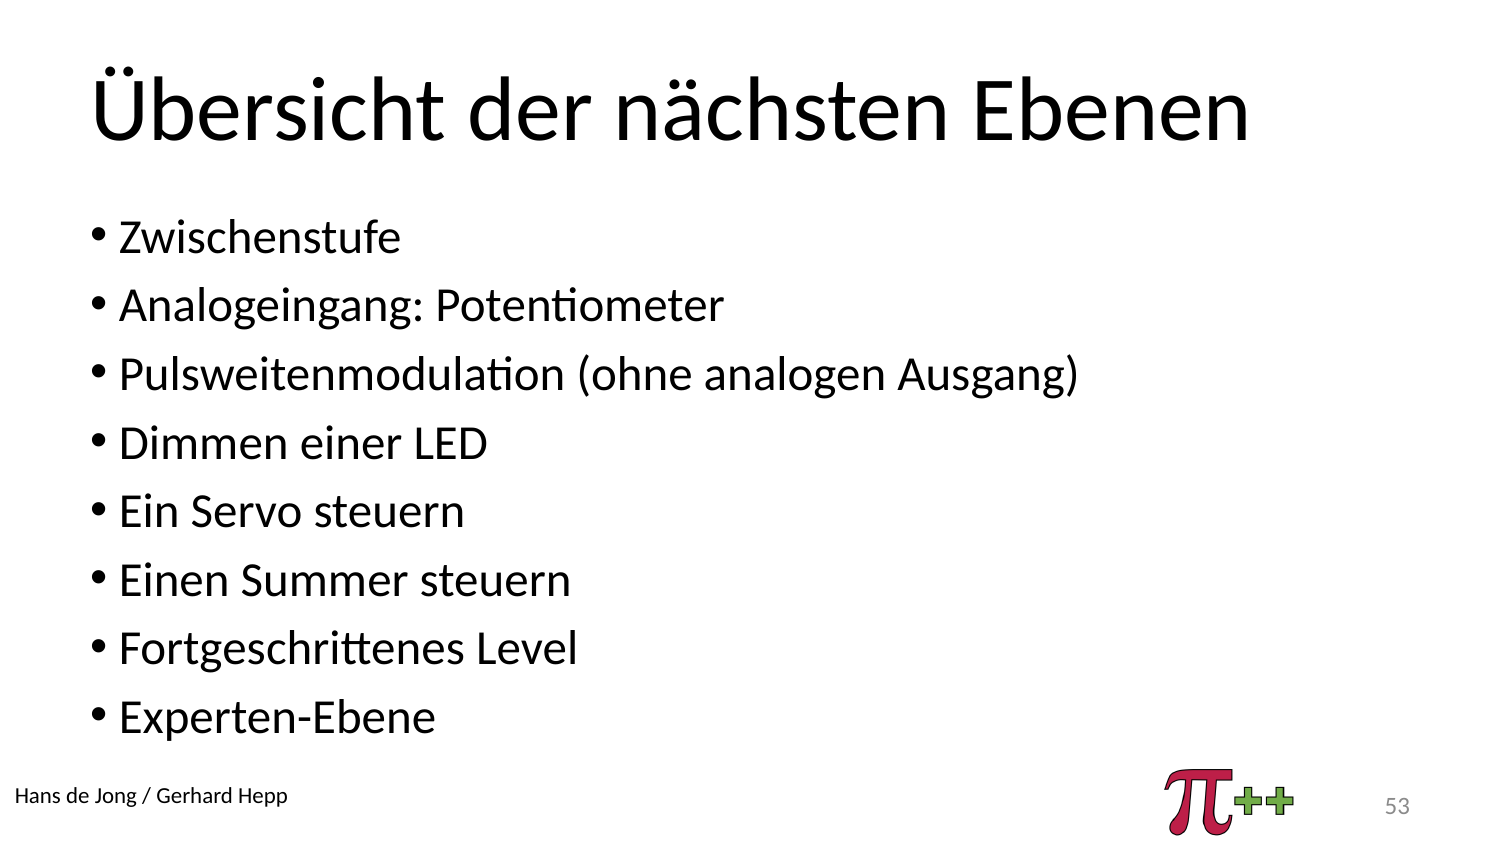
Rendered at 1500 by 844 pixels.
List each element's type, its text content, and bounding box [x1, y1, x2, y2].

list Zwischenstufe Analogeingang: Potentiometer Pulsweitenmodulation (ohne analogen Ausgang) Dimmen einer LED Ein Servo steuern Einen Summer steuern Fortgeschrittenes Level Experten-Ebene [75, 196, 1425, 754]
slide_number <getal> [1340, 782, 1425, 827]
picture [1163, 768, 1294, 836]
title Übersicht der nächsten Ebenen [75, 33, 1425, 175]
